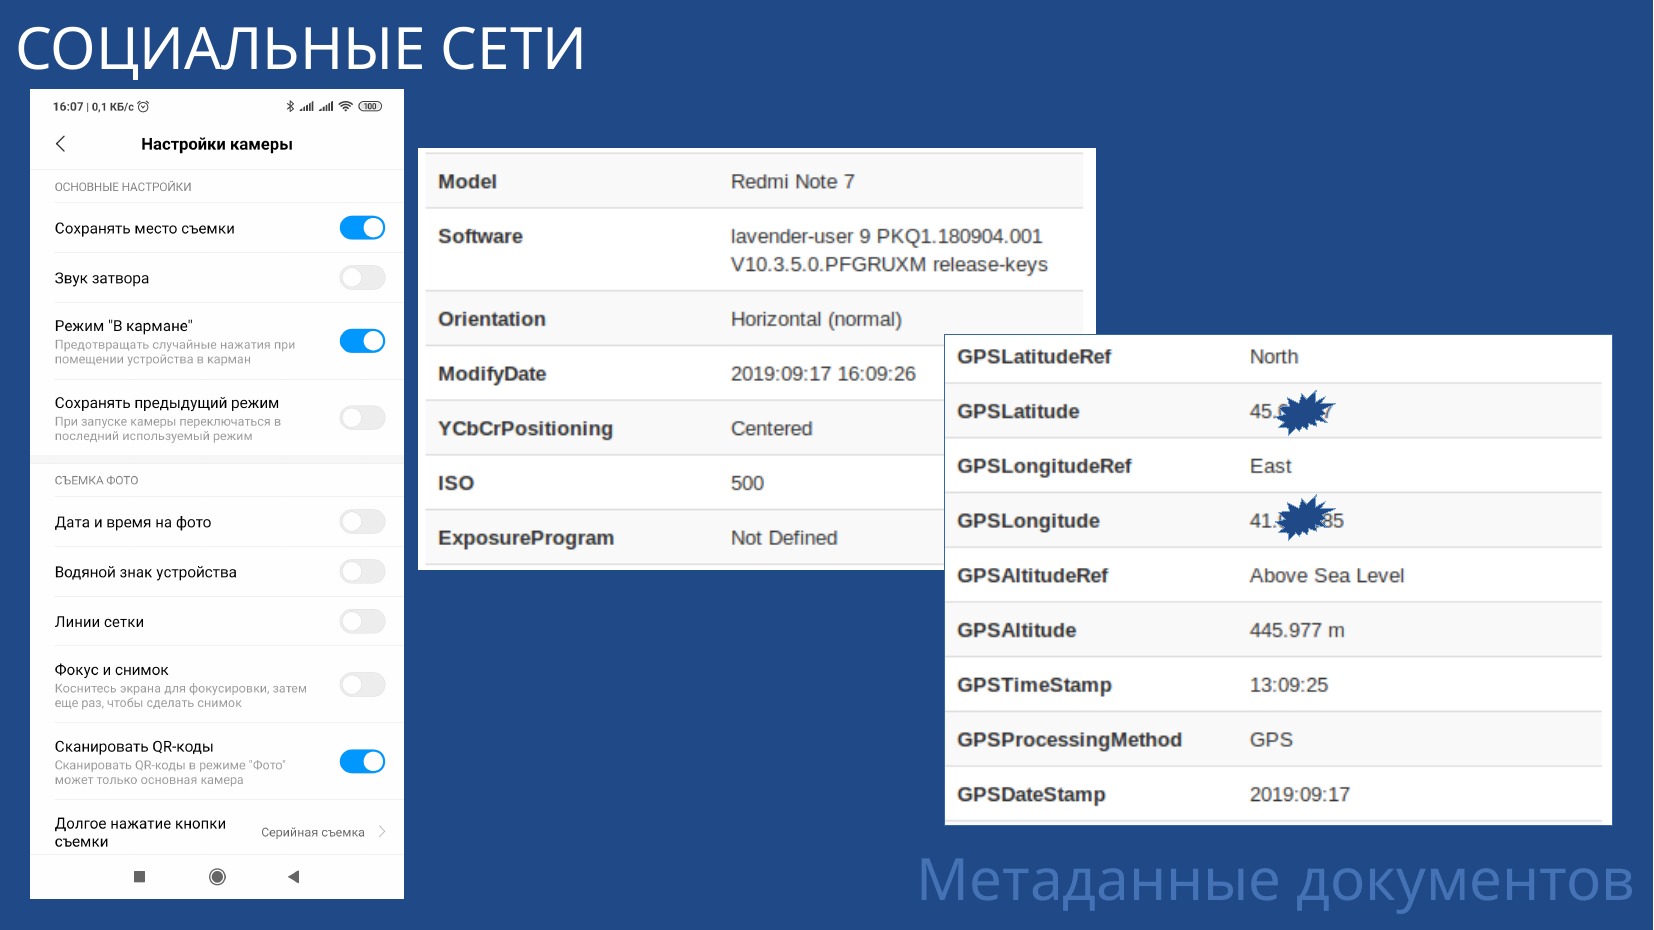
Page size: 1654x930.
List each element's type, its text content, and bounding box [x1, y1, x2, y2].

text_box СОЦИАЛЬНЫЕ СЕТИ [0, 0, 1653, 81]
text_box [944, 334, 1613, 826]
picture [418, 148, 1096, 571]
picture [30, 89, 404, 899]
text_box Метаданные документов [0, 825, 1651, 930]
